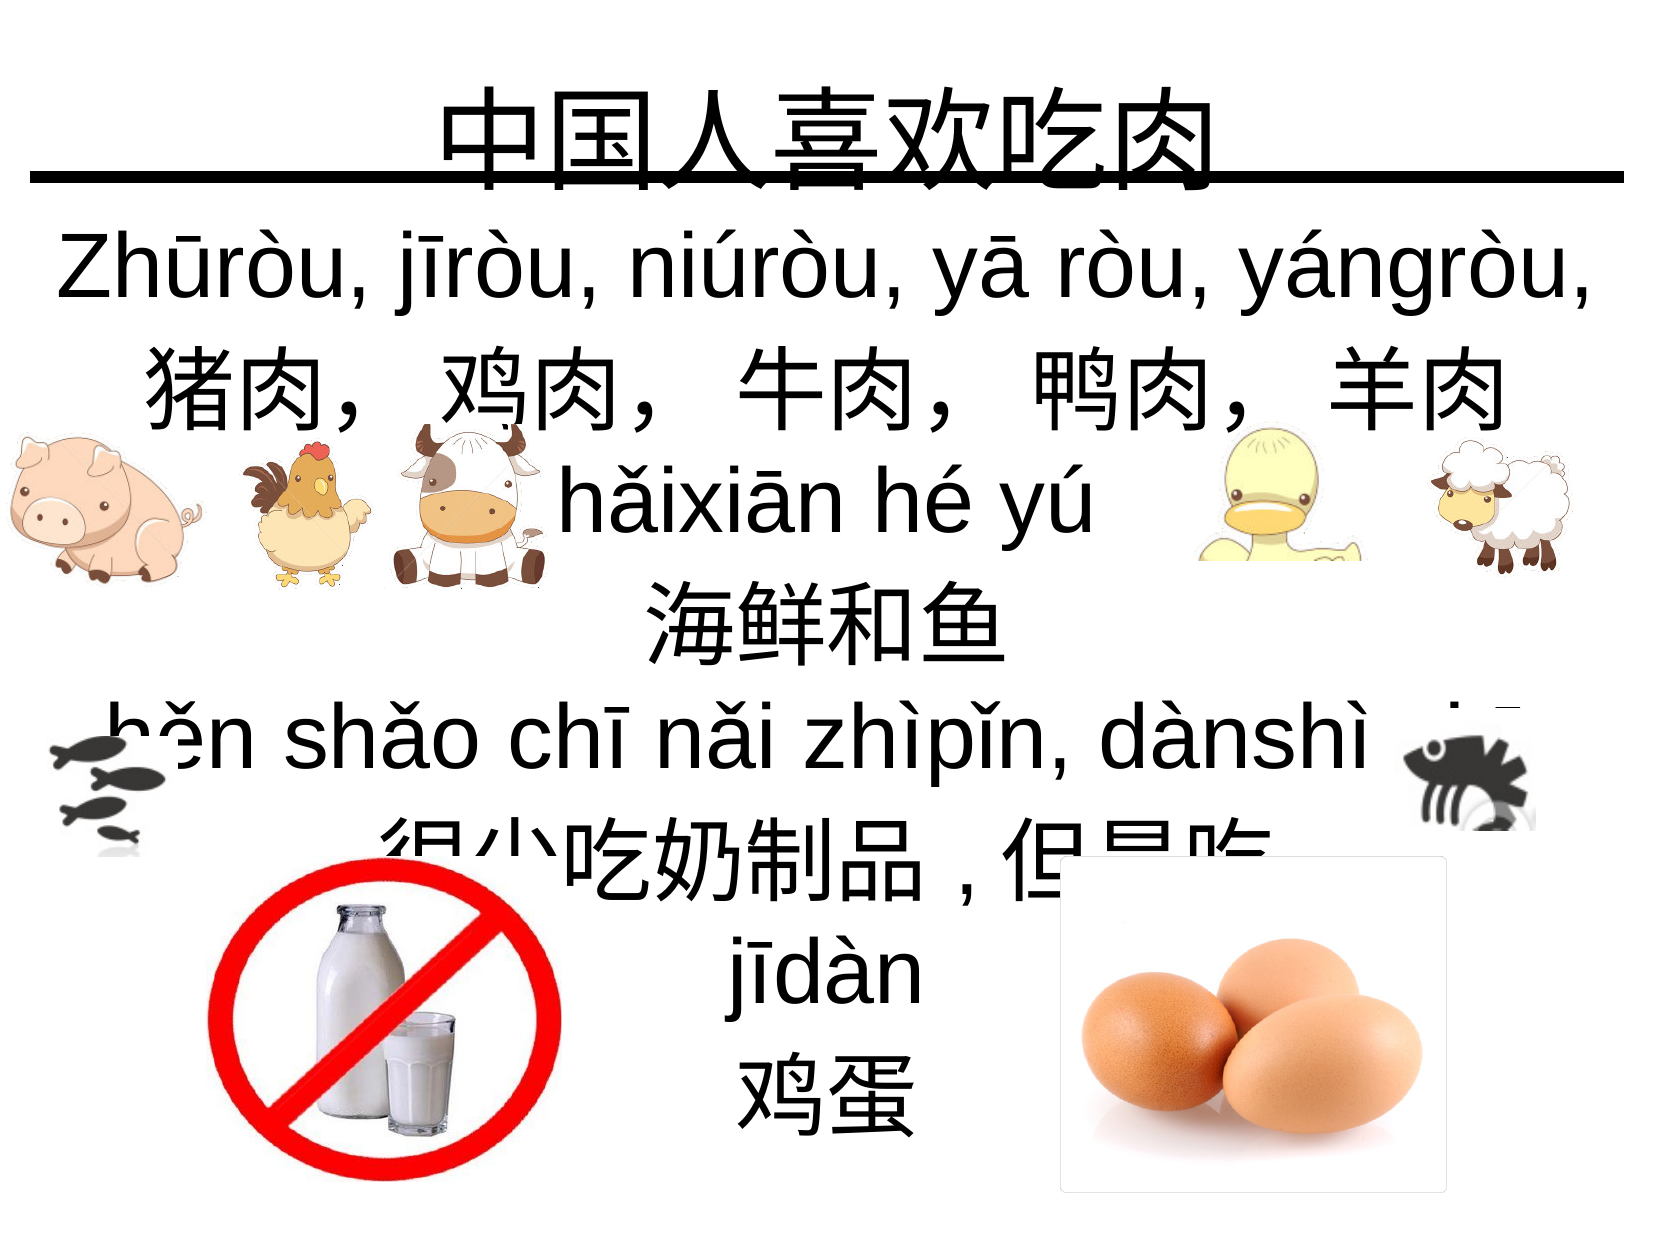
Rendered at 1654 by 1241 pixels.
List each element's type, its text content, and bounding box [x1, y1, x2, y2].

picture [1181, 413, 1379, 562]
picture [1387, 708, 1536, 831]
picture [1417, 413, 1595, 591]
text_box Zhūròu, jīròu, niúròu, yā ròu, yángròu, 猪肉， 鸡肉， 牛肉， 鸭肉， 羊肉 hǎixiān hé yú 海鲜和鱼 hěn shǎo chī nǎi zhìpǐn, dànshì chī 很少吃奶制品,但是吃 jīdàn 鸡蛋 [29, 206, 1625, 1241]
picture [44, 736, 178, 857]
picture [236, 433, 376, 591]
picture [206, 856, 562, 1182]
picture [1060, 856, 1447, 1193]
picture [383, 424, 562, 591]
text_box 中国人喜欢吃肉 [29, 43, 1625, 206]
picture [0, 422, 208, 591]
